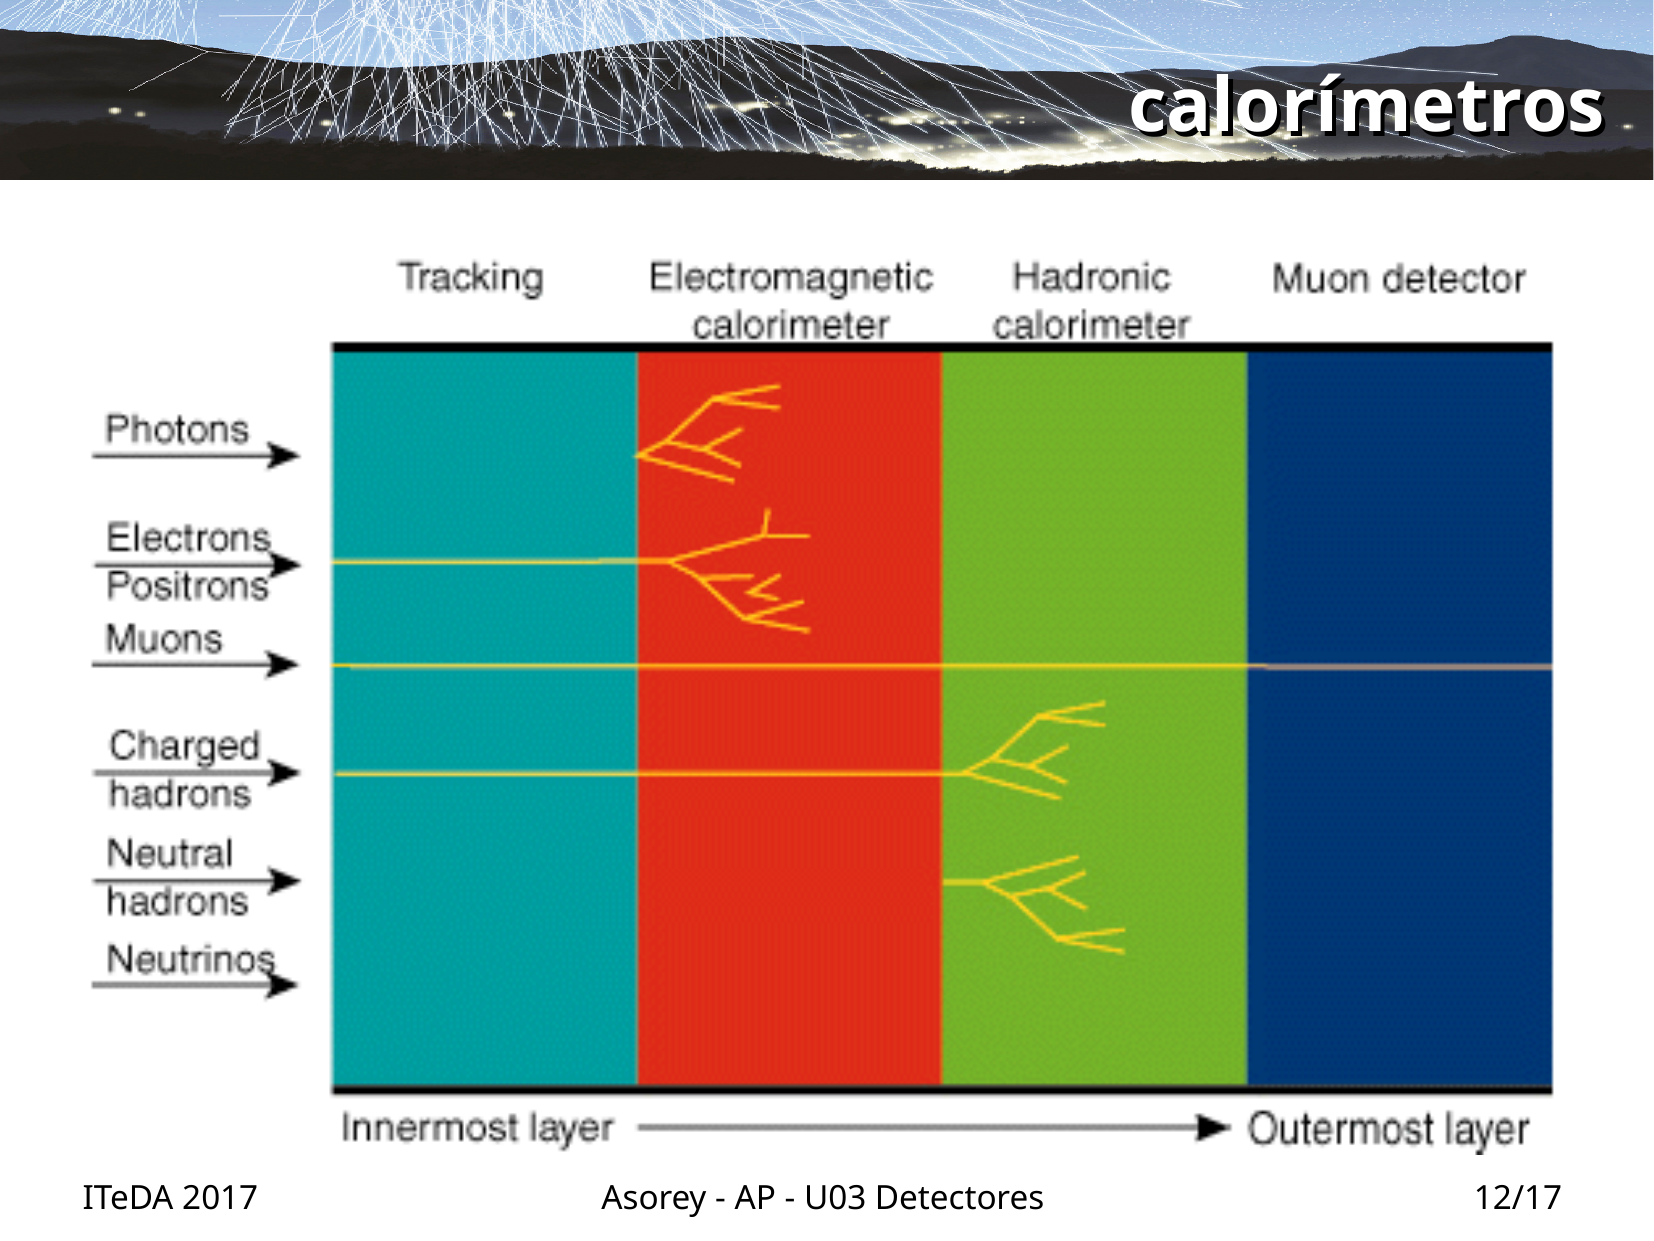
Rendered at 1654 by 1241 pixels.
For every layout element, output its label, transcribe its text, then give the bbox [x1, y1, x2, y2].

title calorímetros [45, 15, 1606, 191]
picture [0, 0, 1654, 180]
picture [50, 254, 1600, 1156]
